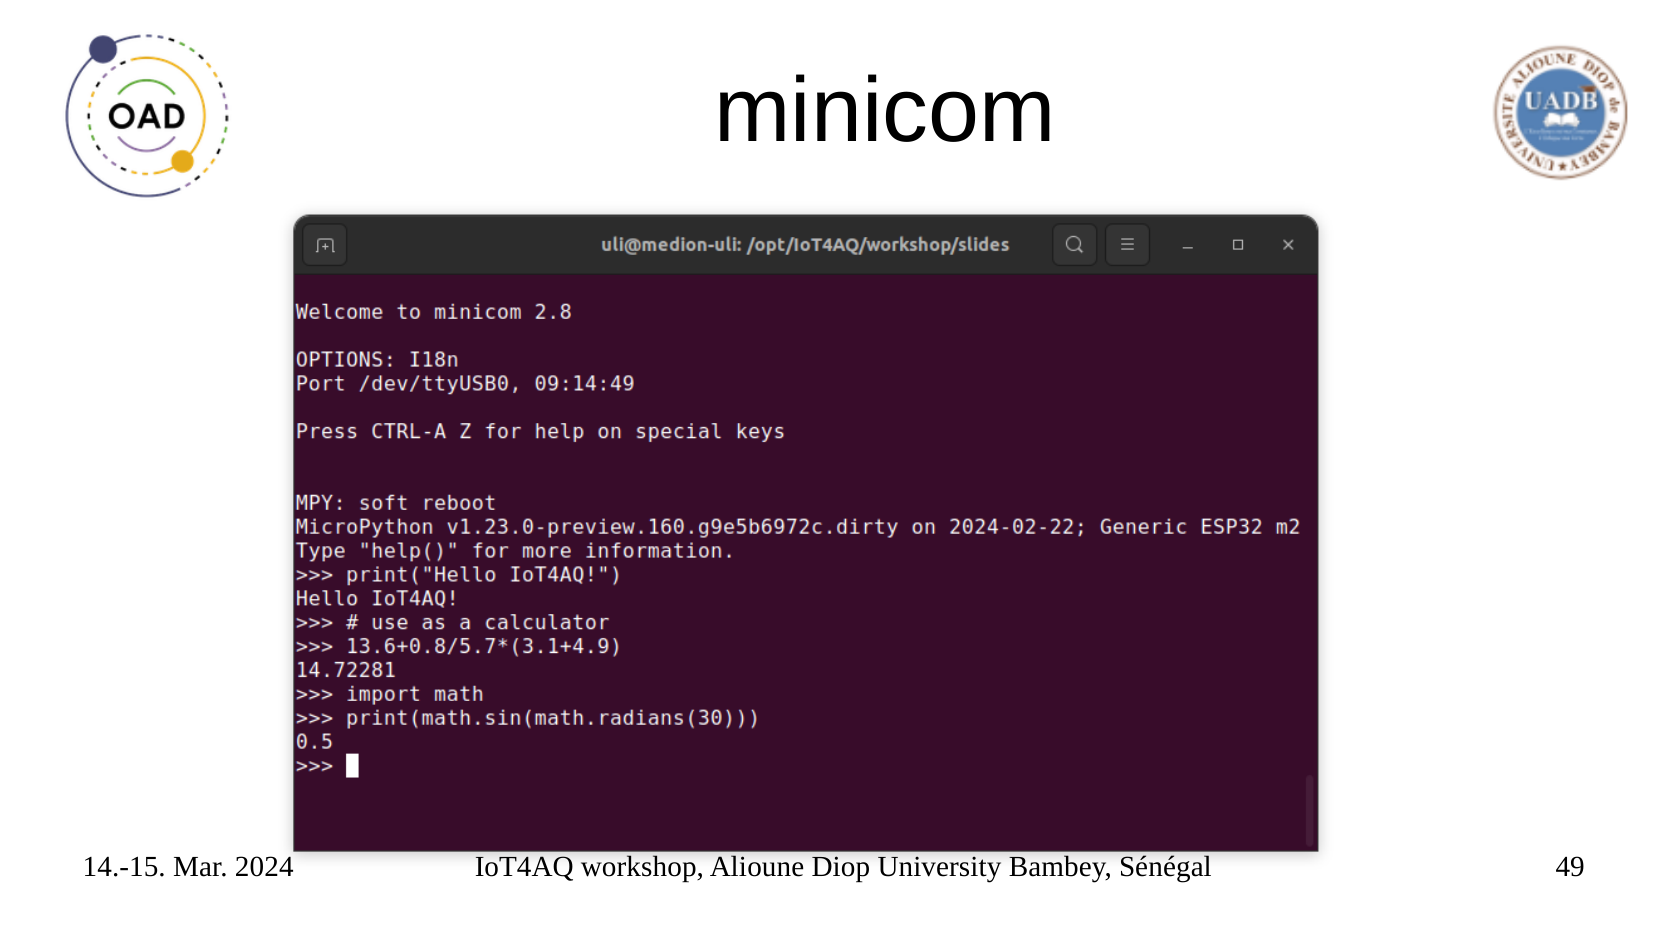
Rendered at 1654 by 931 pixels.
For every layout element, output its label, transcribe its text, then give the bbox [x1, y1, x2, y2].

title minicom [301, 32, 1469, 188]
picture [25, 20, 1350, 887]
picture [1482, 37, 1641, 188]
